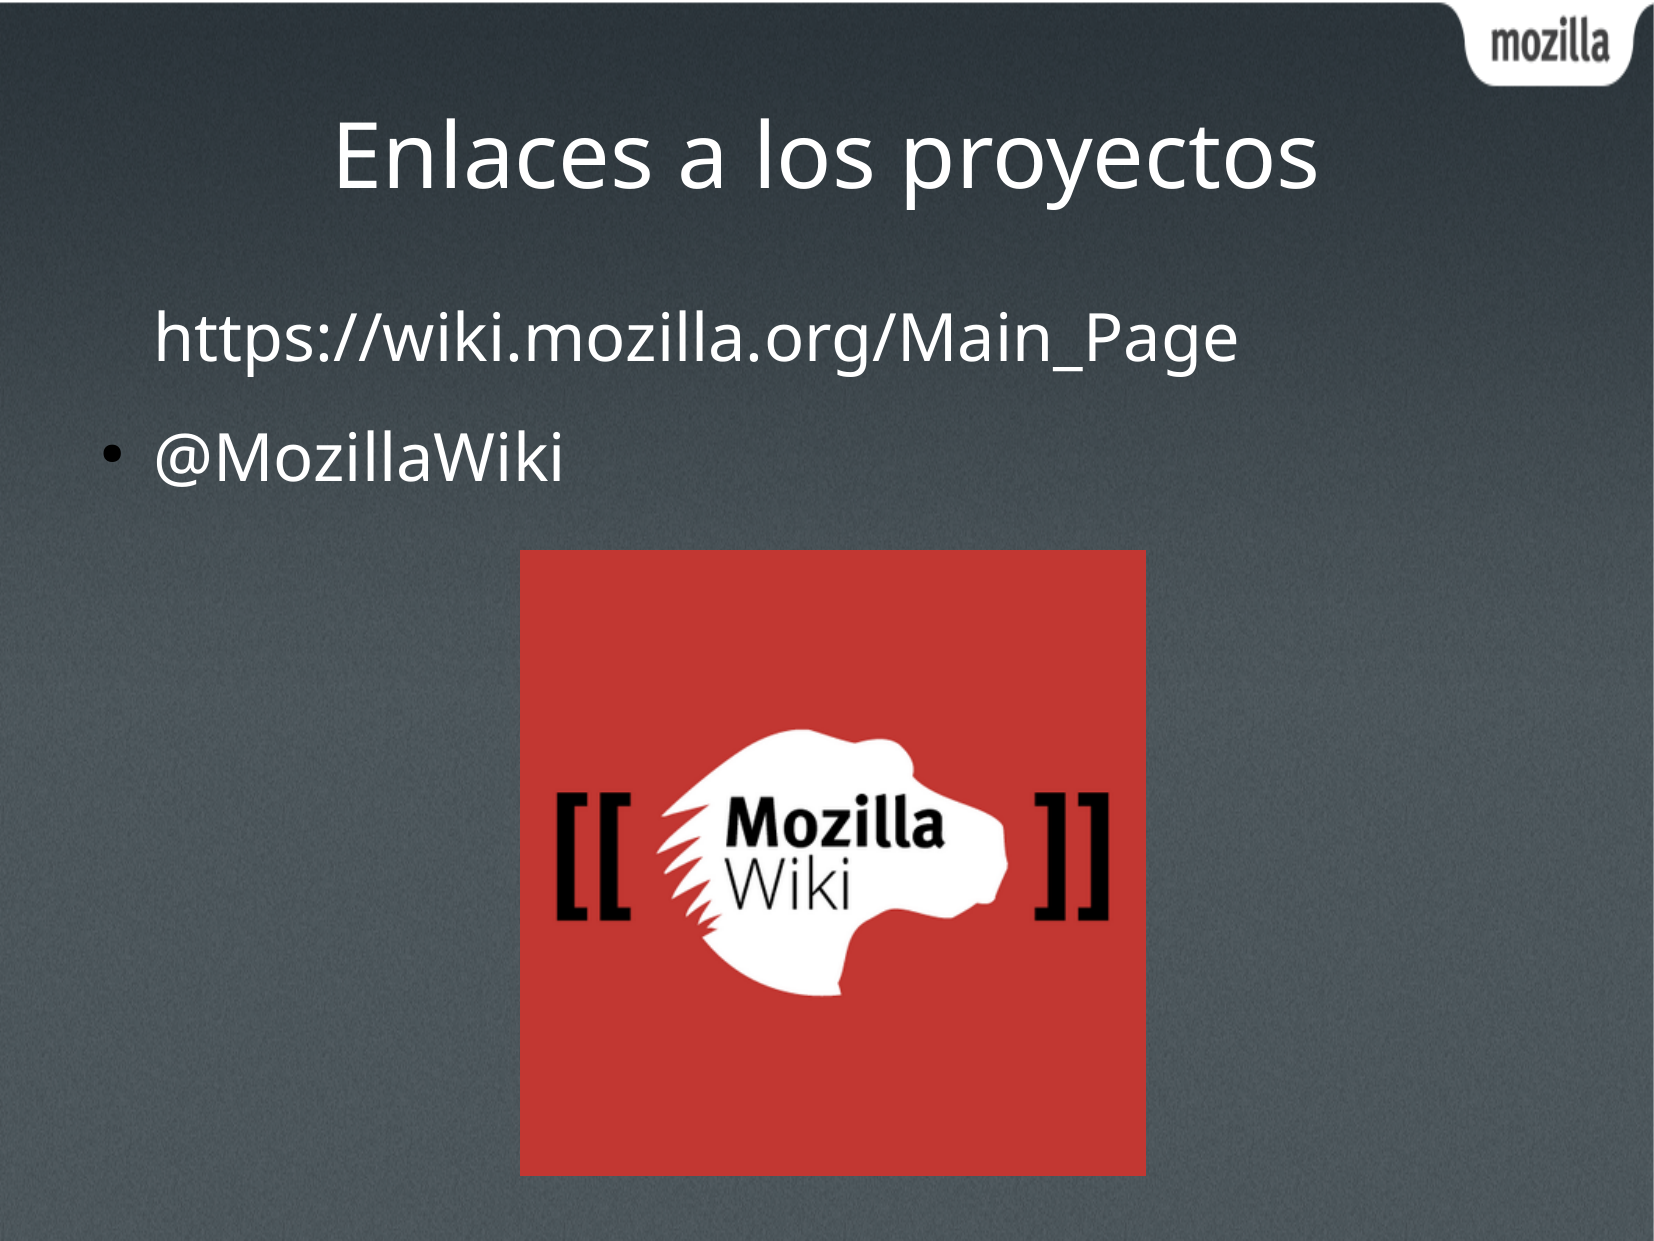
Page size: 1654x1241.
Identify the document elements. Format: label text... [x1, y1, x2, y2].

title Enlaces a los proyectos [82, 49, 1571, 257]
picture [0, 0, 1654, 1241]
list https://wiki.mozilla.org/Main_Page @MozillaWiki [82, 290, 1538, 1010]
